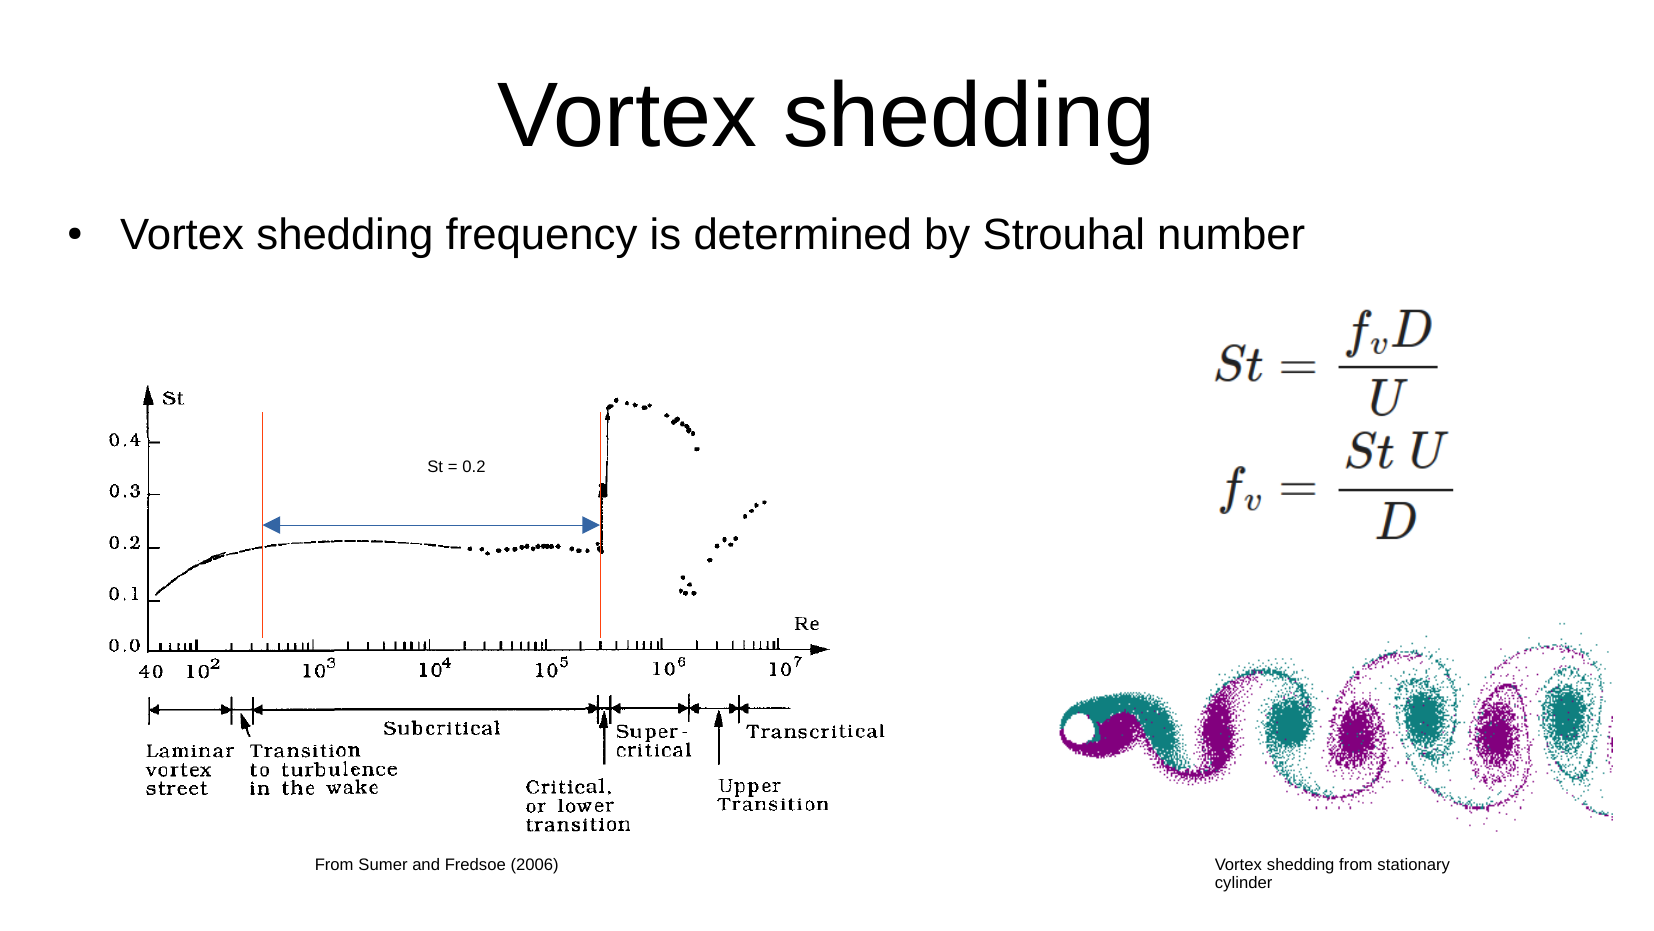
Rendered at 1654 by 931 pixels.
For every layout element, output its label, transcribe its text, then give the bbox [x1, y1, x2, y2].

picture [1162, 280, 1501, 563]
text_box St = 0.2 [412, 450, 563, 488]
text_box From Sumer and Fredsoe (2006) [300, 847, 601, 901]
title Vortex shedding [82, 37, 1571, 193]
picture [62, 341, 901, 863]
text_box Vortex shedding from stationary cylinder [1200, 847, 1501, 901]
list Vortex shedding frequency is determined by Strouhal number [49, 210, 1538, 751]
picture [1050, 588, 1613, 870]
